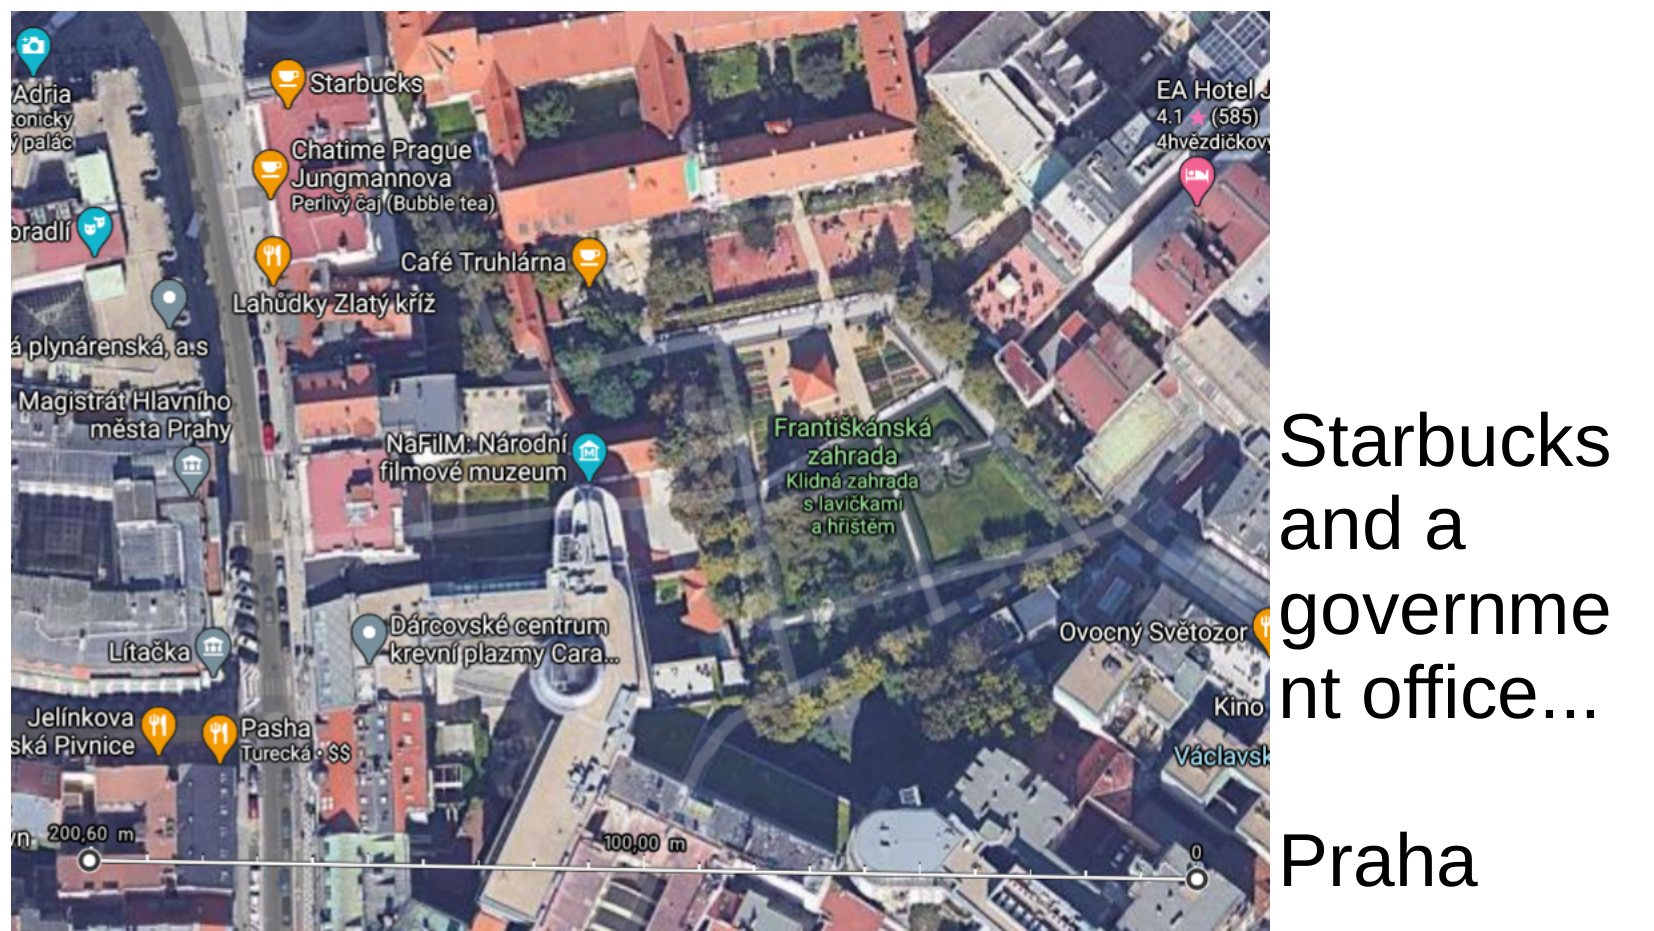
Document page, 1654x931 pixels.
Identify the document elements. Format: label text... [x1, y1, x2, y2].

picture [11, 11, 1270, 931]
text_box Starbucks and a government office... Praha [1270, 390, 1654, 910]
